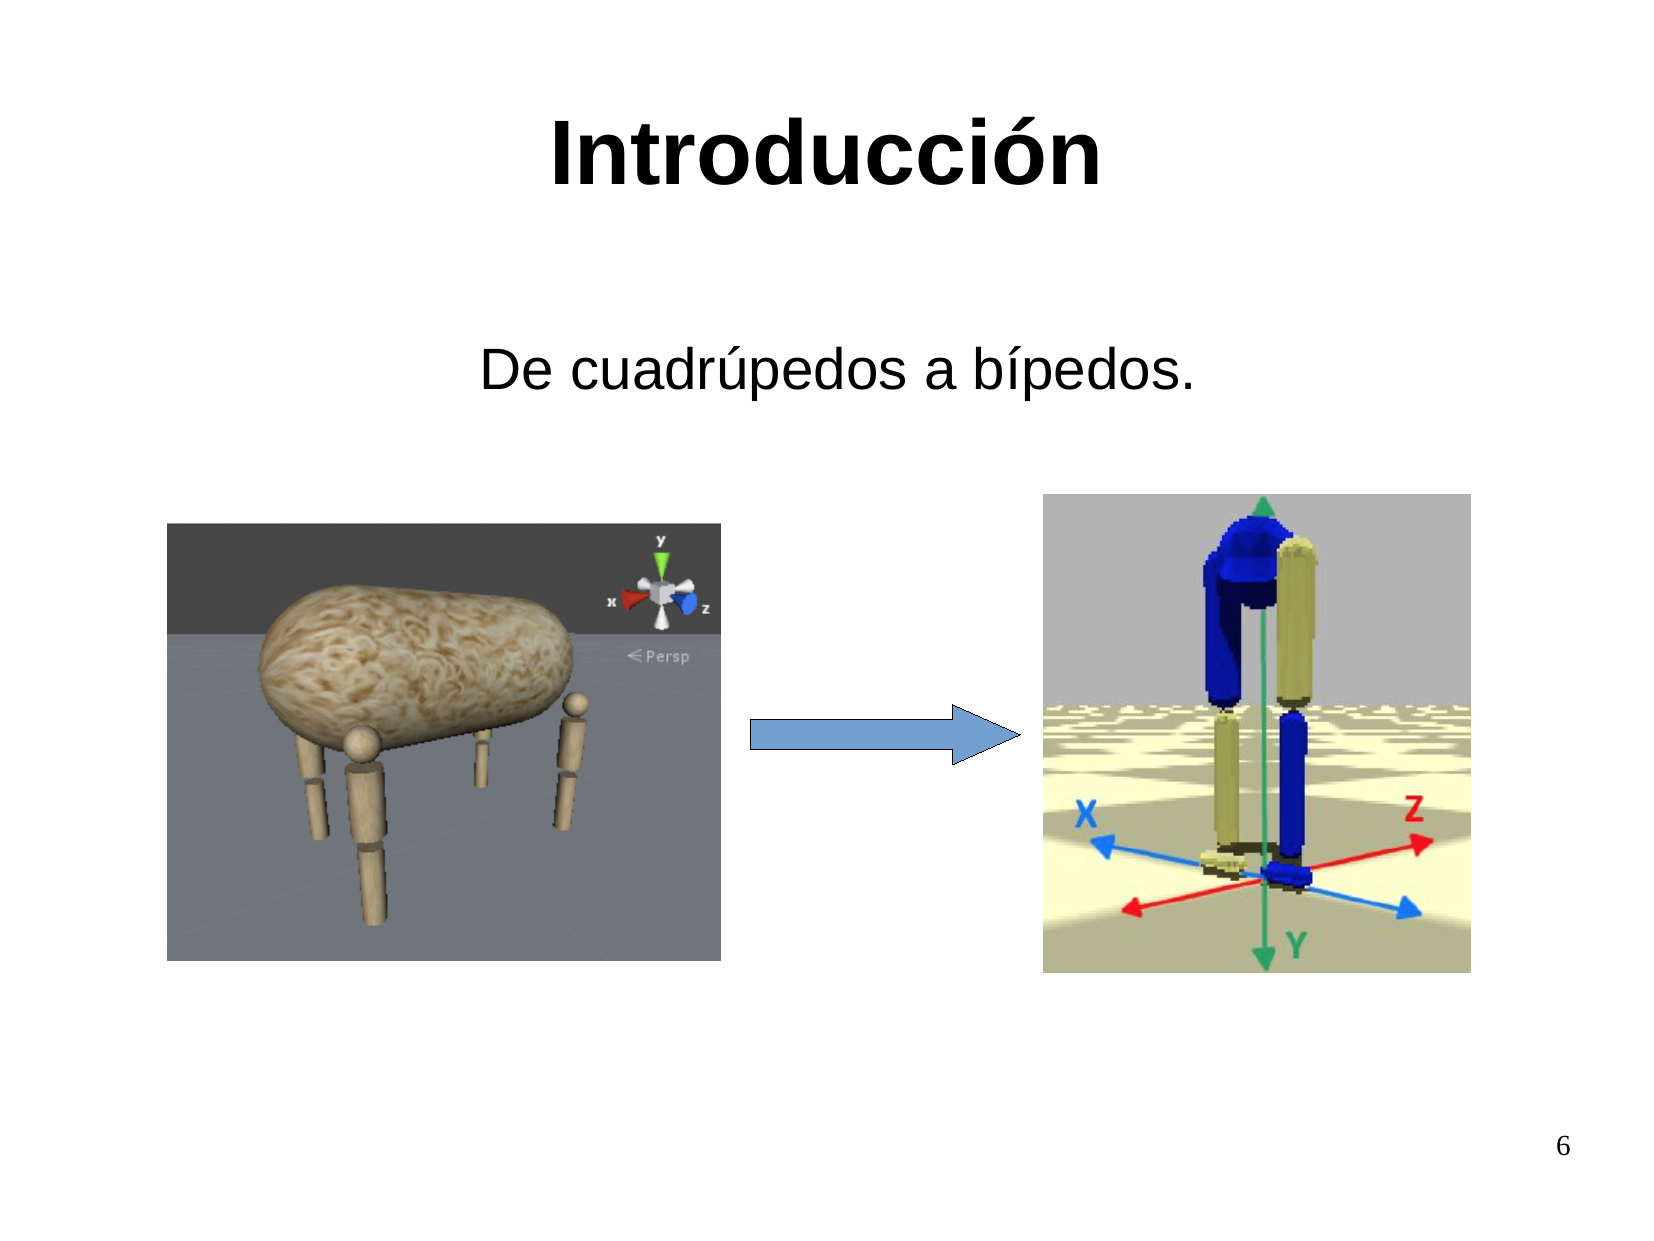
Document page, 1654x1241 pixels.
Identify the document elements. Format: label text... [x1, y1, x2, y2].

text_box [750, 704, 1021, 765]
picture [1043, 494, 1471, 973]
title Introducción [82, 49, 1571, 257]
picture [166, 523, 721, 961]
text_box De cuadrúpedos a bípedos. [90, 329, 1576, 455]
